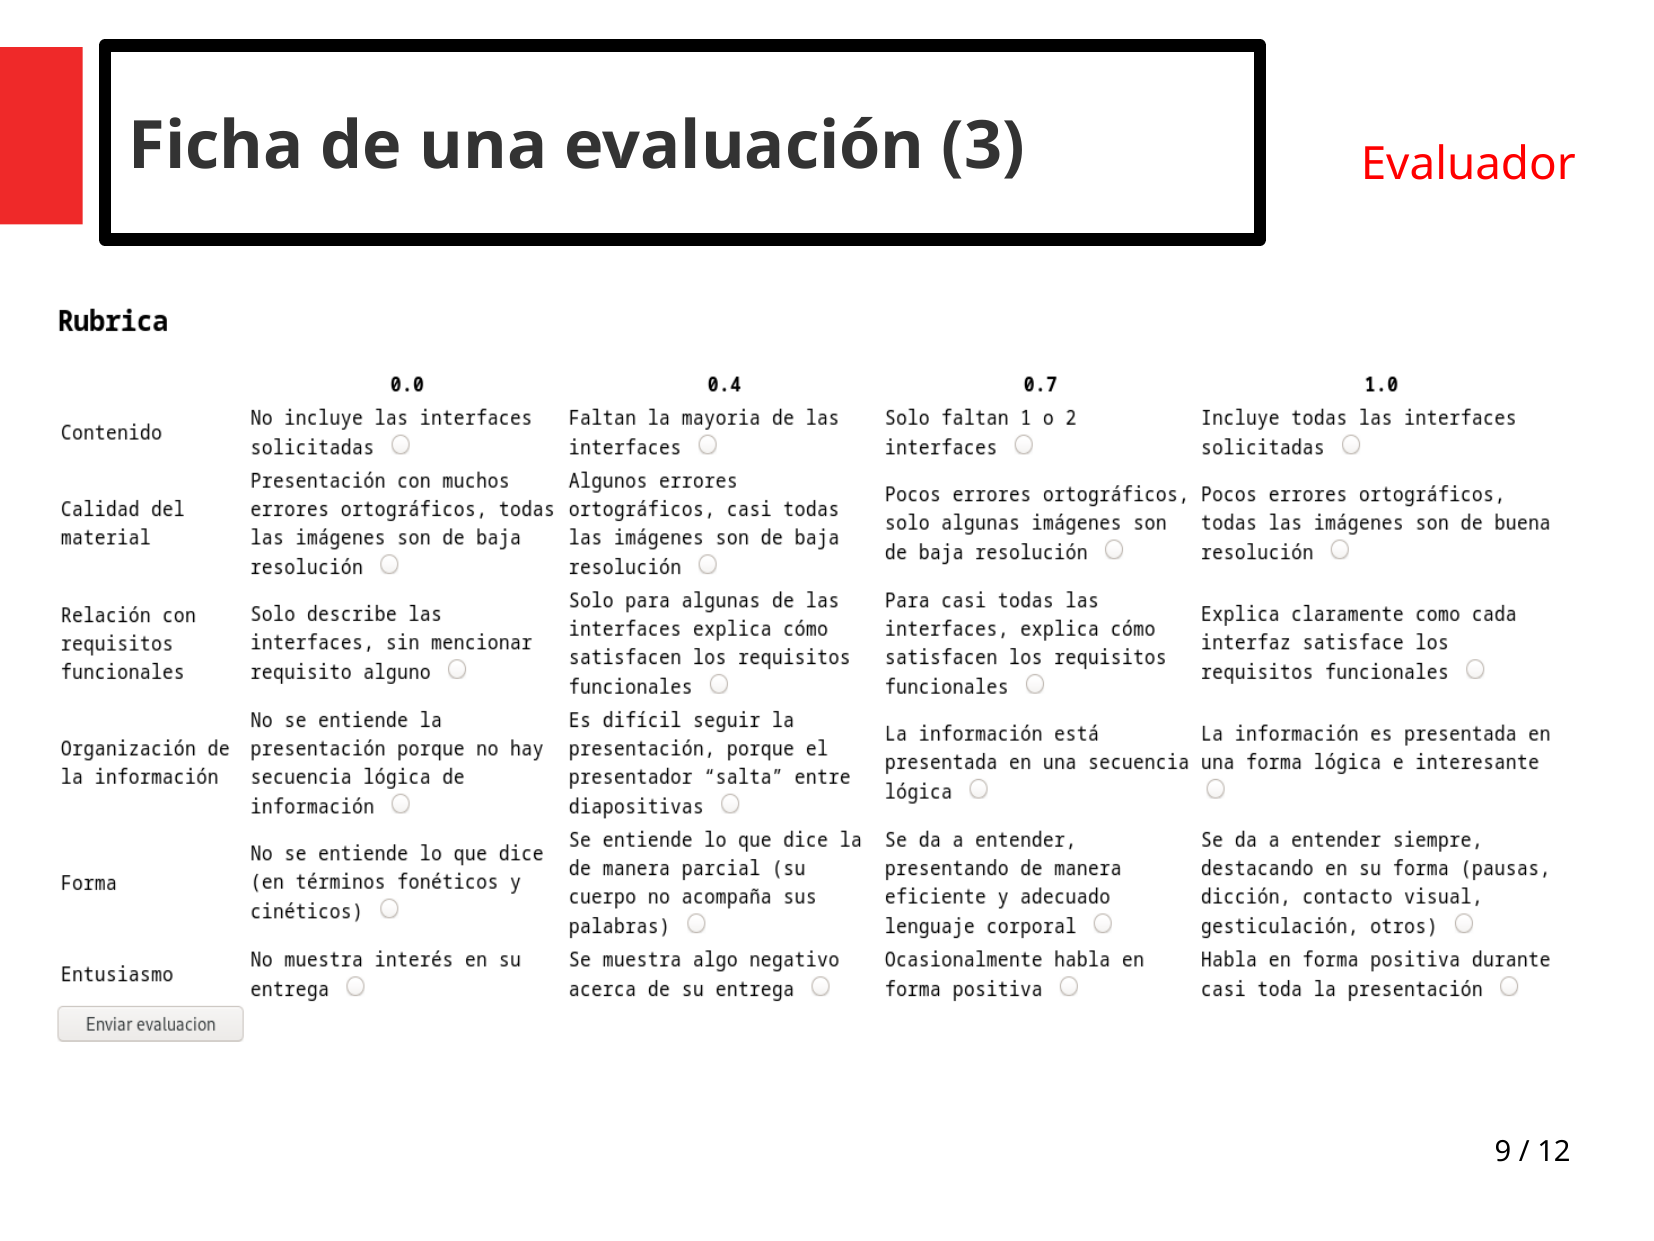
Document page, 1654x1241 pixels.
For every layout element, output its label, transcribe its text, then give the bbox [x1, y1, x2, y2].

text_box Evaluador [1266, 60, 1654, 241]
title Ficha de una evaluación (3) [105, 45, 1261, 240]
picture [53, 299, 1569, 1048]
